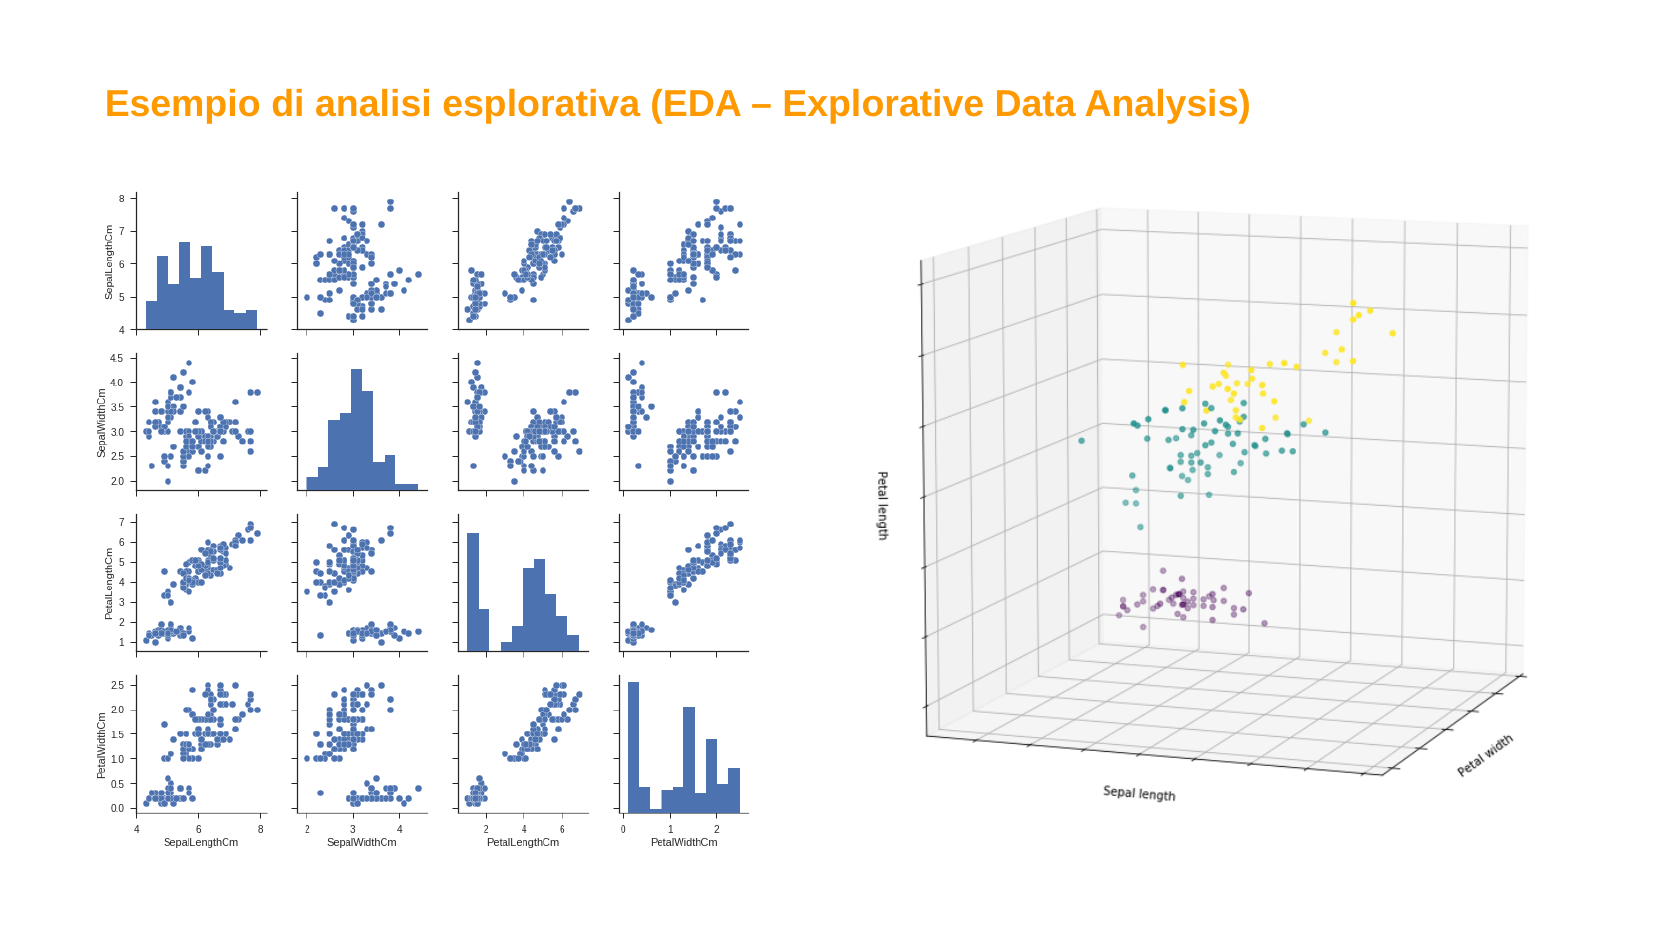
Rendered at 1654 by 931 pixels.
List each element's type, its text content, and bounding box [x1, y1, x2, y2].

text_box Esempio di analisi esplorativa (EDA – Explorative Data Analysis) [90, 75, 1336, 174]
picture [90, 179, 760, 854]
picture [794, 59, 1651, 916]
